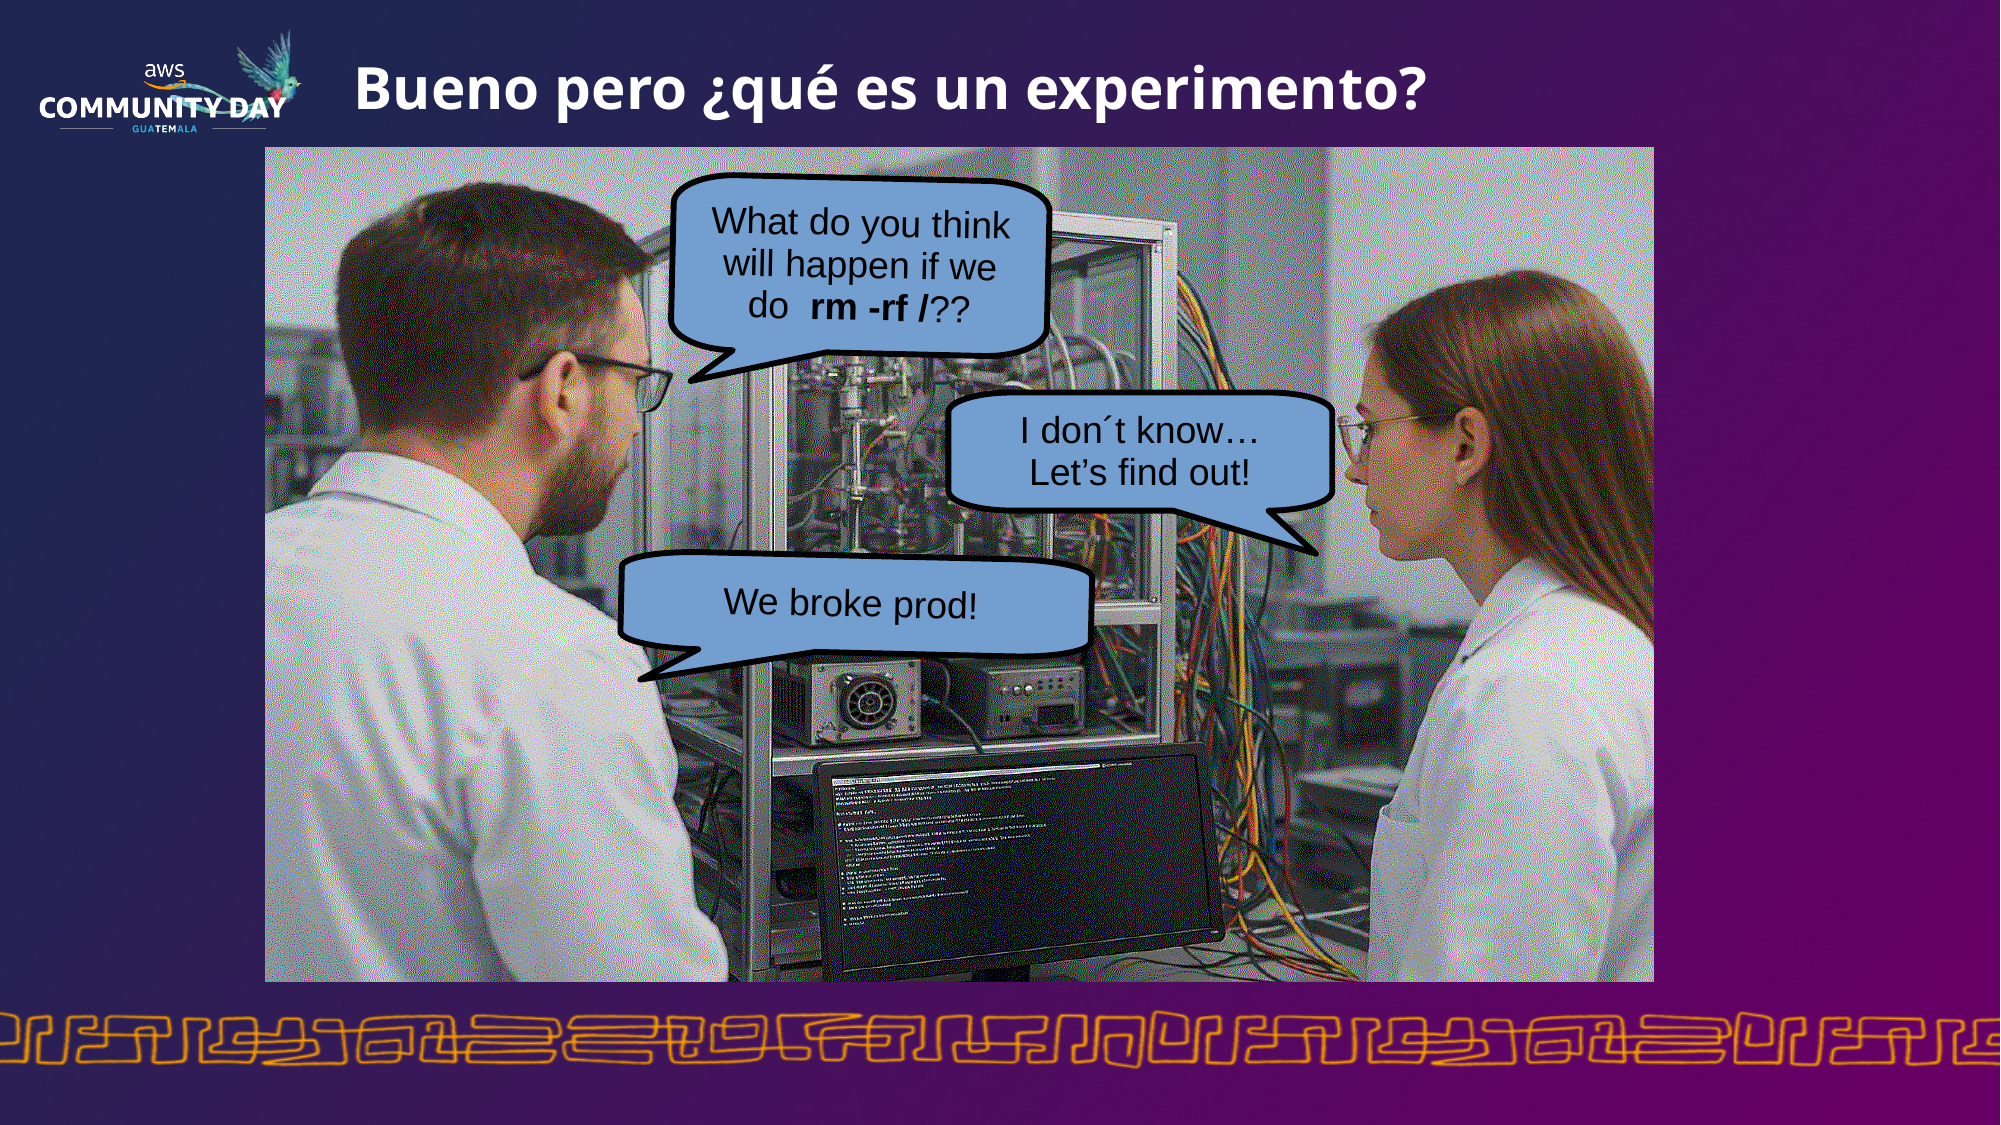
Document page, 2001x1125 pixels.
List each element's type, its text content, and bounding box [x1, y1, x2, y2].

text_box I don´t know… Let’s find out! [948, 392, 1333, 554]
text_box We broke prod! [620, 552, 1093, 680]
text_box Bueno pero ¿qué es un experimento? [353, 59, 1999, 123]
text_box What do you think will happen if we do rm -rf /?? [671, 175, 1050, 381]
picture [0, 0, 2000, 1125]
